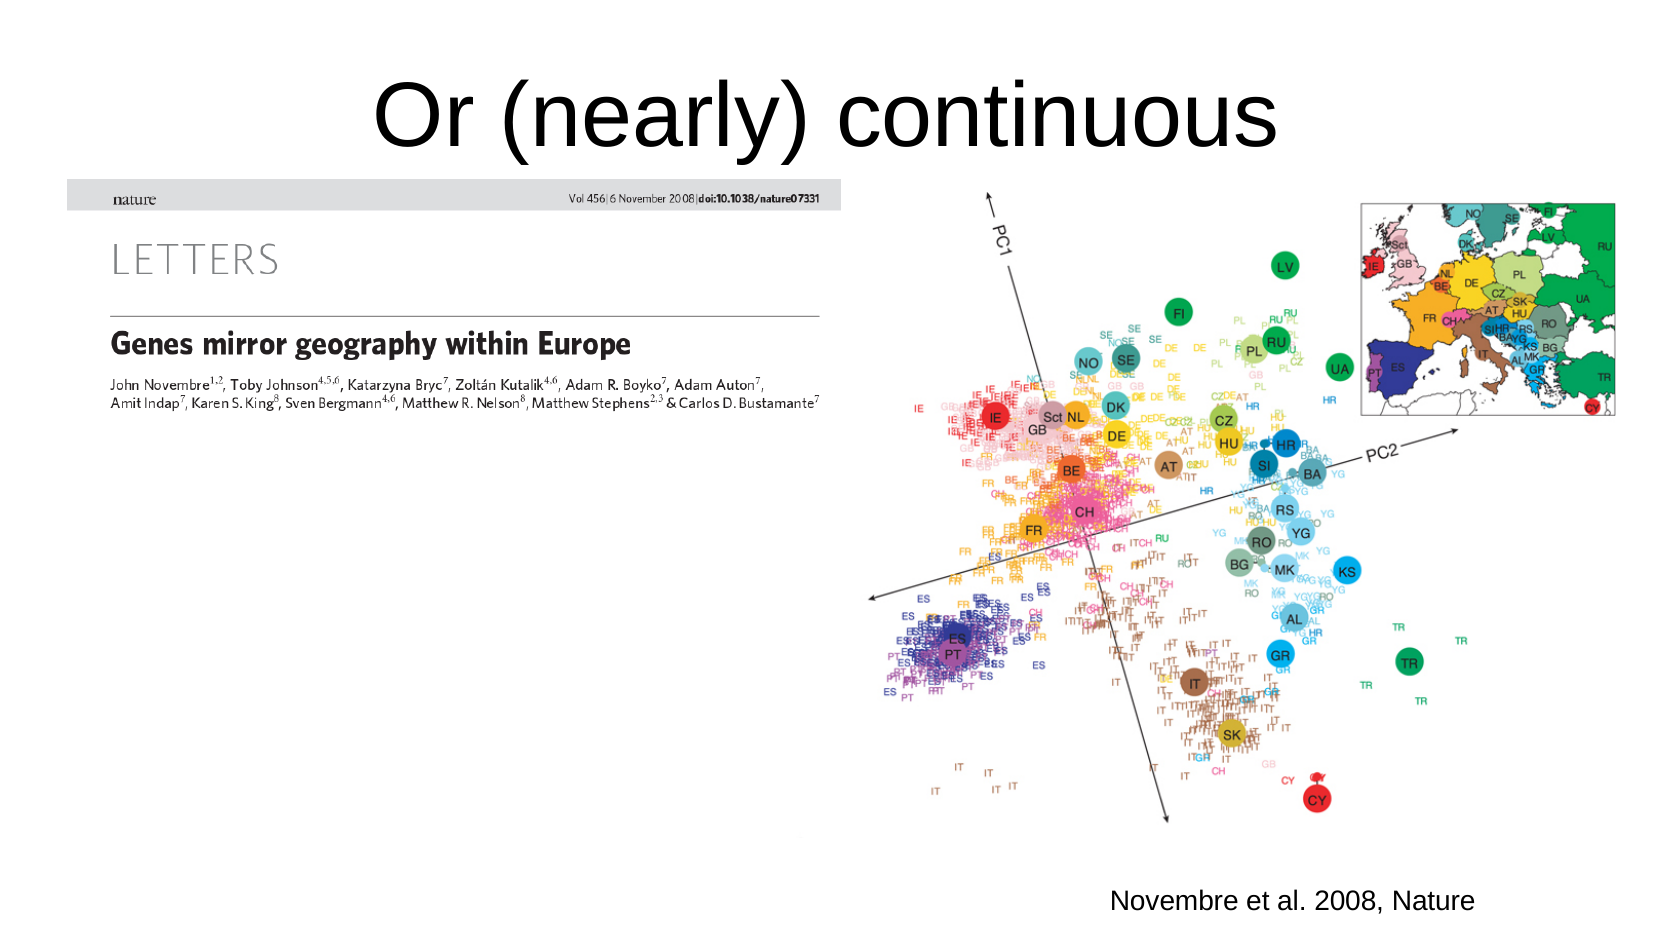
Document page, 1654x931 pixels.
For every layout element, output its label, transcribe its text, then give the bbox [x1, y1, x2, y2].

picture [67, 179, 1616, 838]
title Or (nearly) continuous [82, 37, 1571, 192]
text_box Novembre et al. 2008, Nature [1095, 877, 1644, 931]
